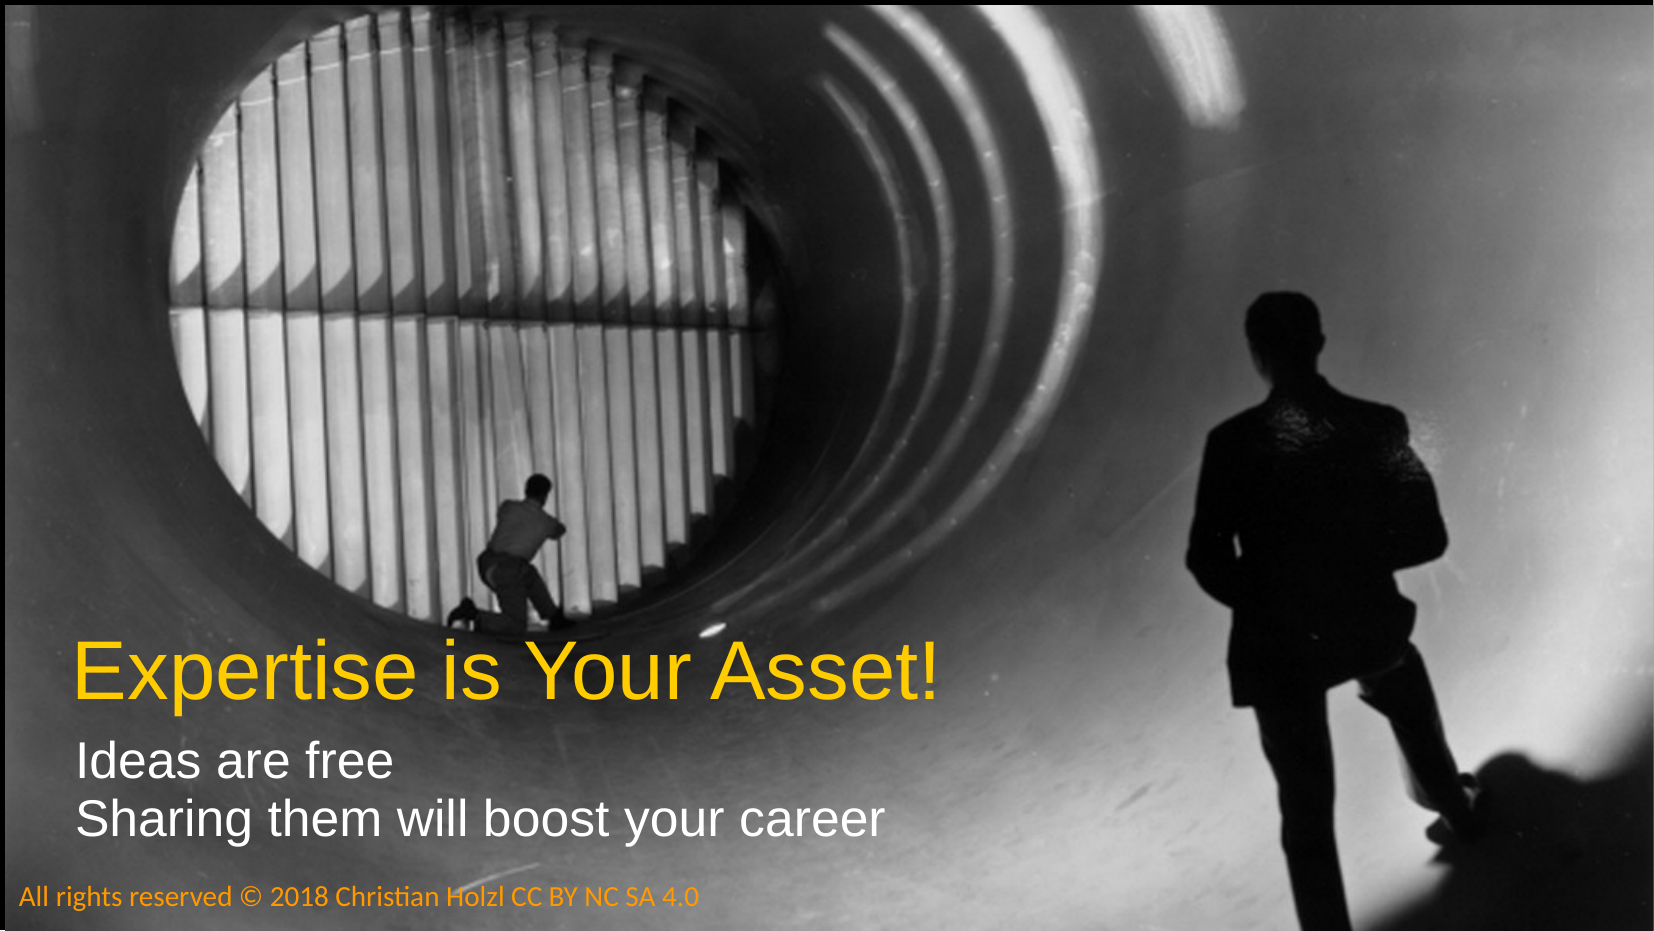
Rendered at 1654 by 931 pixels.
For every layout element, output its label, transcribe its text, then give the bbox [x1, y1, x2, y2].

picture [5, 5, 1654, 931]
title Expertise is Your Asset! [71, 584, 1021, 757]
text_box All rights reserved © 2018 Christian Holzl CC BY NC SA 4.0 [0, 879, 700, 919]
list Ideas are free Sharing them will boost your career [75, 731, 938, 895]
